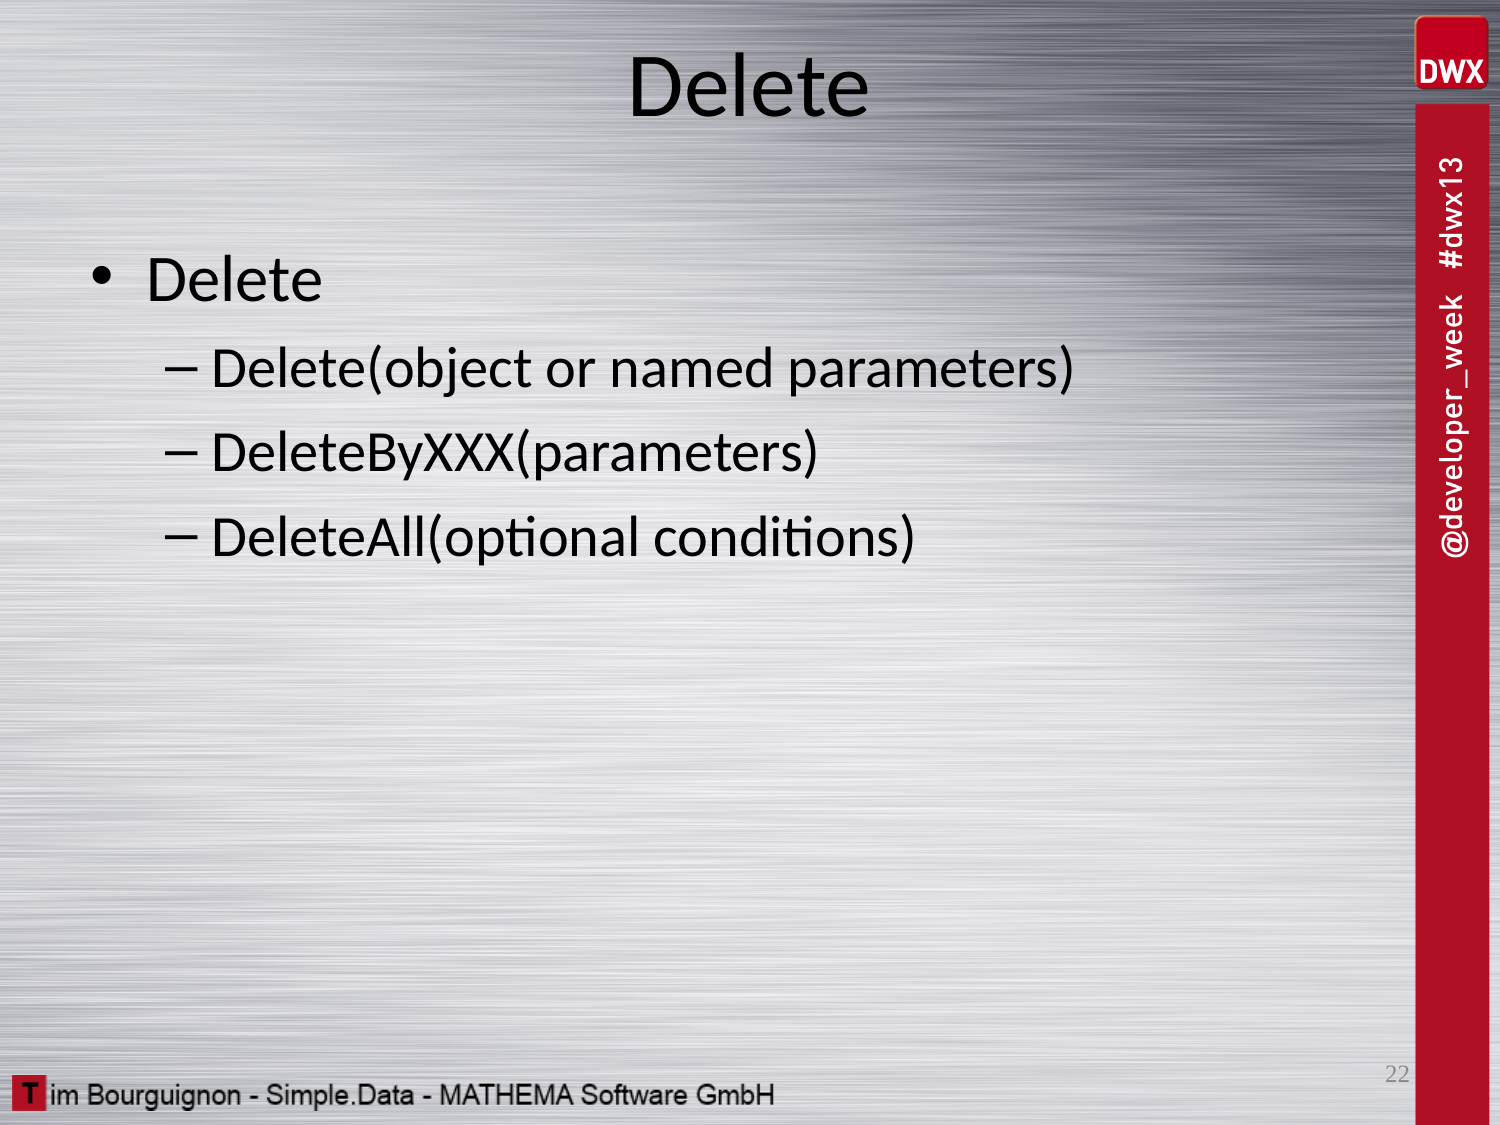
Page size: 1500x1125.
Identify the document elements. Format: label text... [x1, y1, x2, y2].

list Delete Delete(object or named parameters) DeleteByXXX(parameters) DeleteAll(optional conditions) [75, 227, 1426, 970]
picture [0, 0, 1500, 1125]
title Delete [75, 0, 1426, 174]
